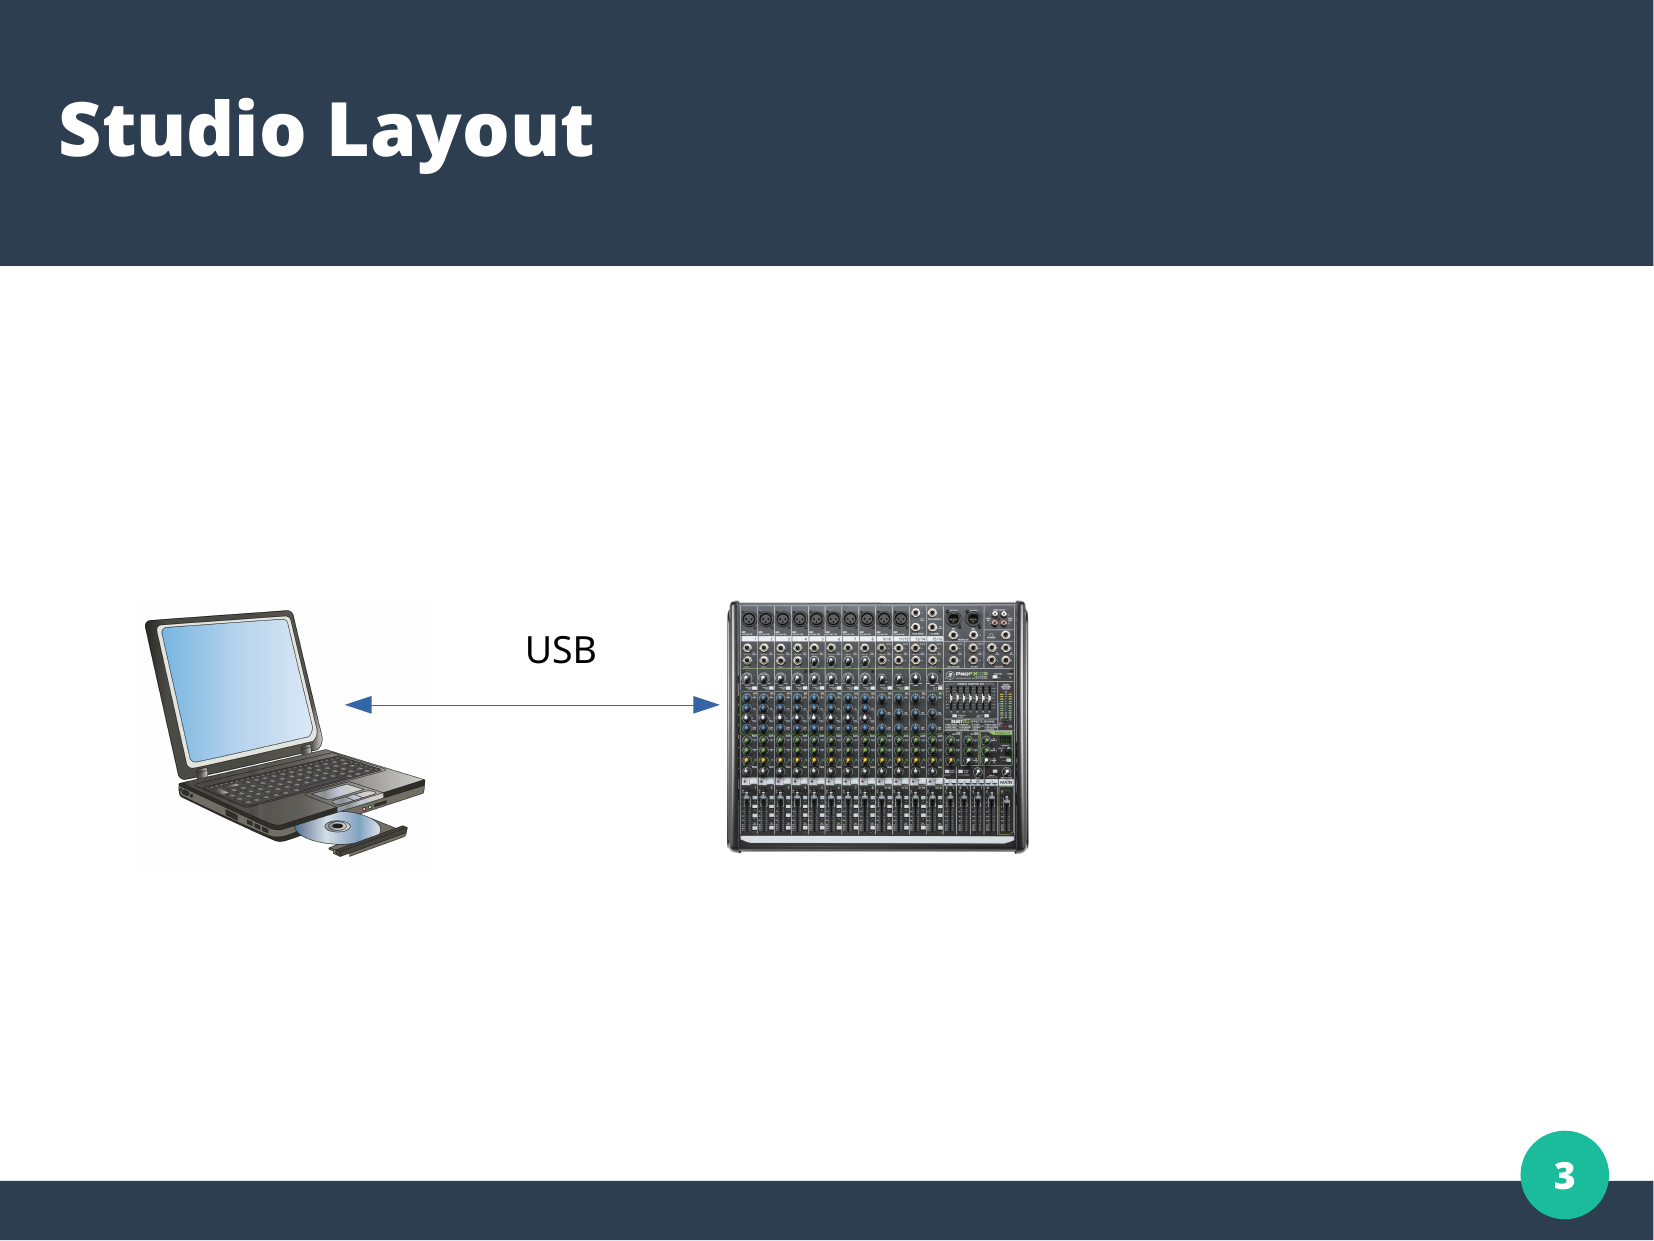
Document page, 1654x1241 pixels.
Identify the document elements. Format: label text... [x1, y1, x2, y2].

picture [134, 599, 435, 868]
picture [719, 569, 1036, 885]
text_box USB [509, 616, 621, 695]
title Studio Layout [58, 49, 1595, 207]
